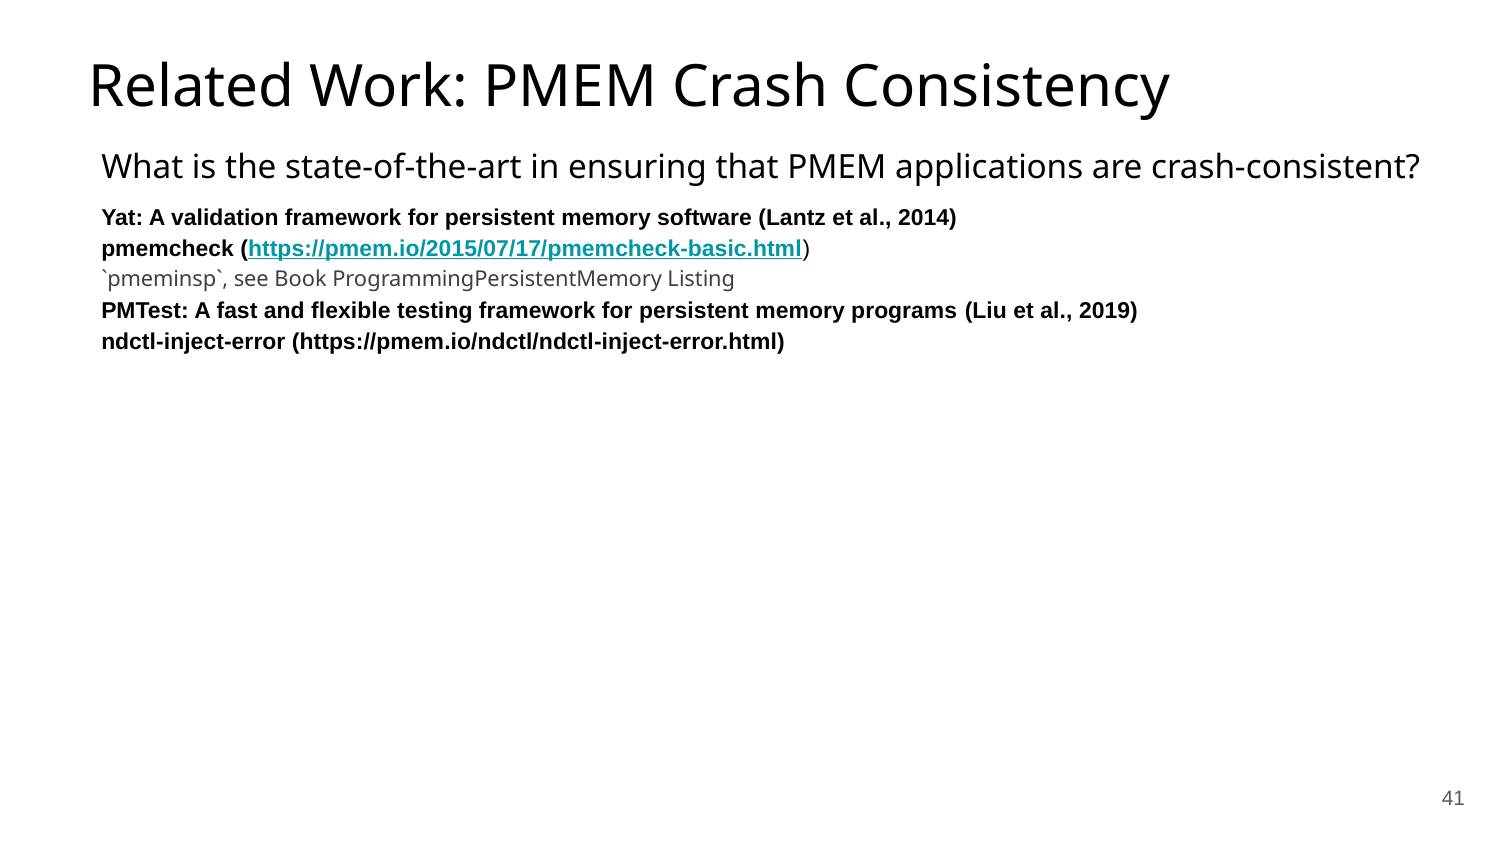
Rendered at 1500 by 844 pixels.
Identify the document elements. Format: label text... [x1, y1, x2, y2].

text_box What is the state-of-the-art in ensuring that PMEM applications are crash-consistent? Yat: A validation framework for persistent memory software (Lantz et al., 2014) pmemcheck (https://pmem.io/2015/07/17/pmemcheck-basic.html) `pmeminsp`, see Book ProgrammingPersistentMemory Listing PMTest: A fast and flexible testing framework for persistent memory programs (Liu et al., 2019) ndctl-inject-error (https://pmem.io/ndctl/ndctl-inject-error.html) [86, 130, 1441, 776]
title Related Work: PMEM Crash Consistency [73, 33, 1476, 165]
slide_number <number> [1389, 764, 1480, 830]
